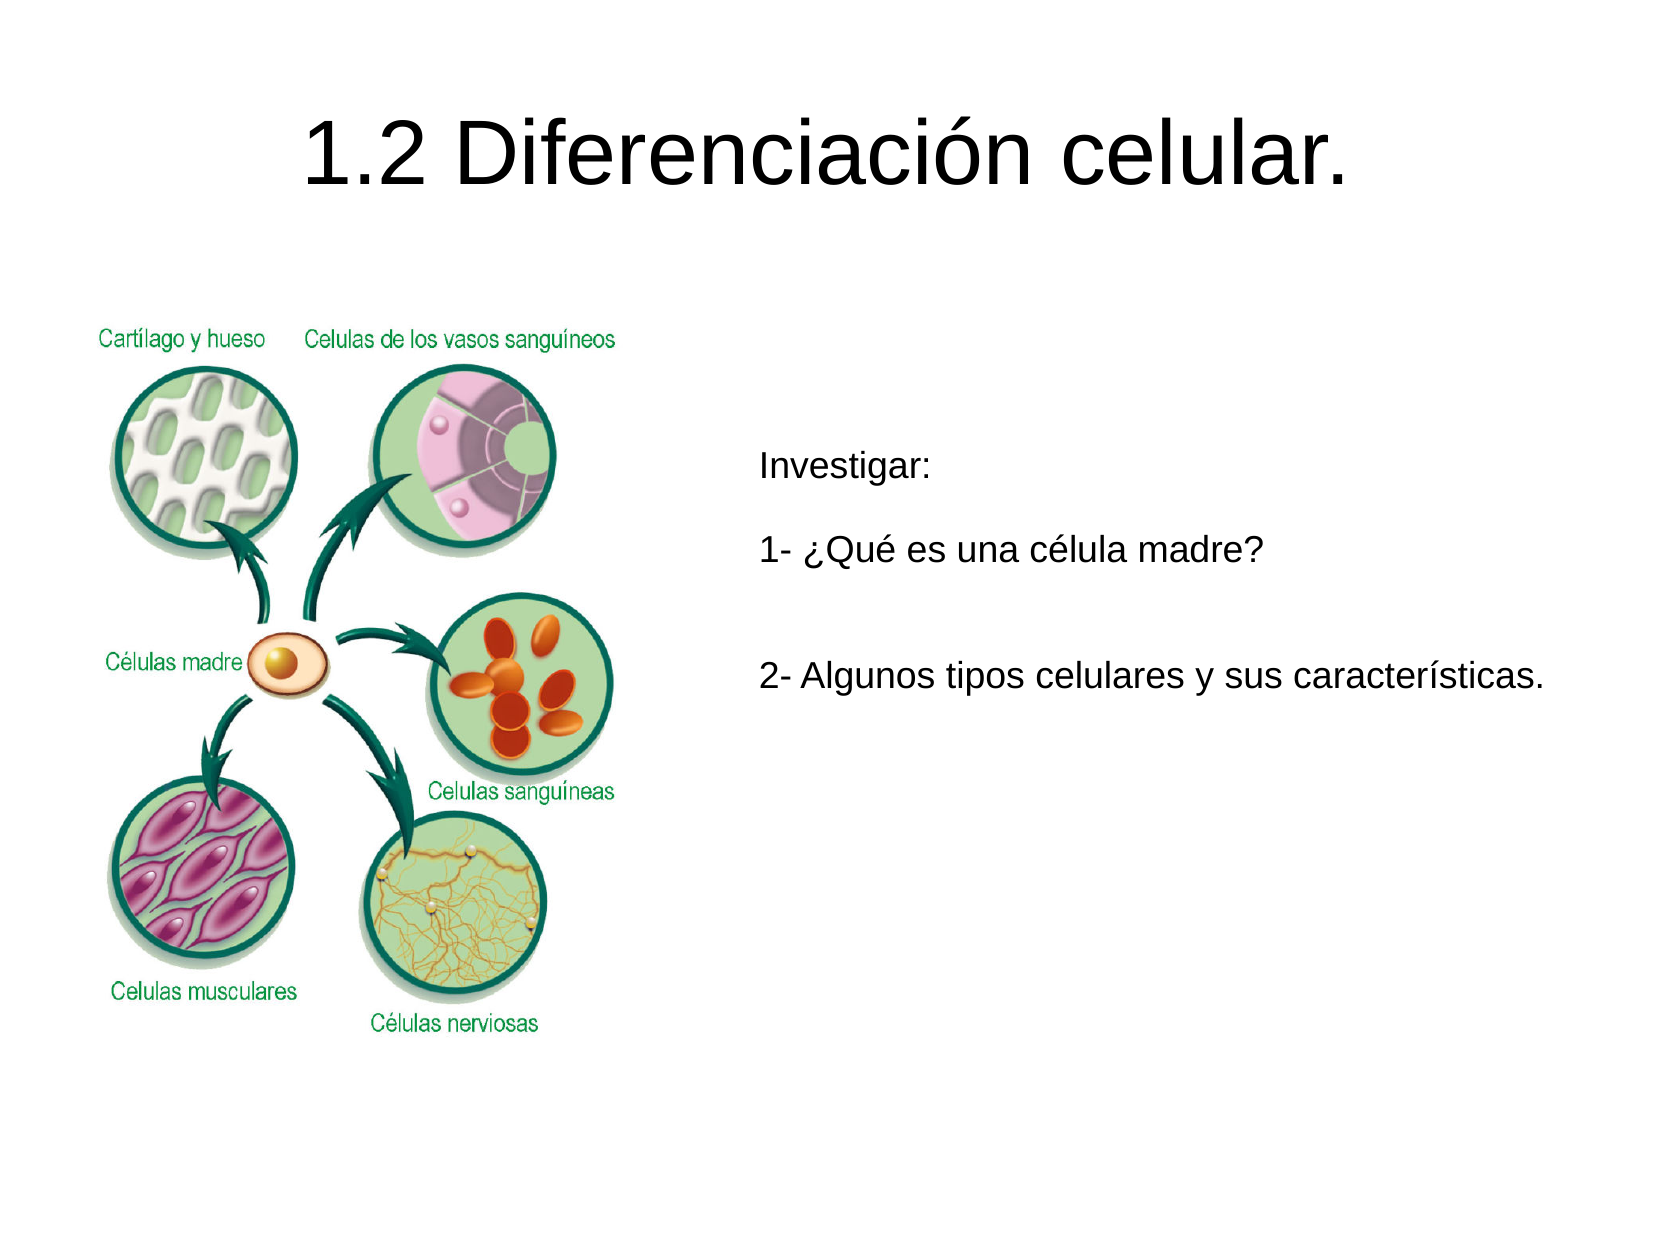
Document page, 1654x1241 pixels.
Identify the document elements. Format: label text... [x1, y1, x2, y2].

text_box Investigar: 1- ¿Qué es una célula madre? 2- Algunos tipos celulares y sus características. [744, 437, 1561, 704]
title 1.2 Diferenciación celular. [82, 49, 1571, 257]
picture [59, 265, 676, 1075]
